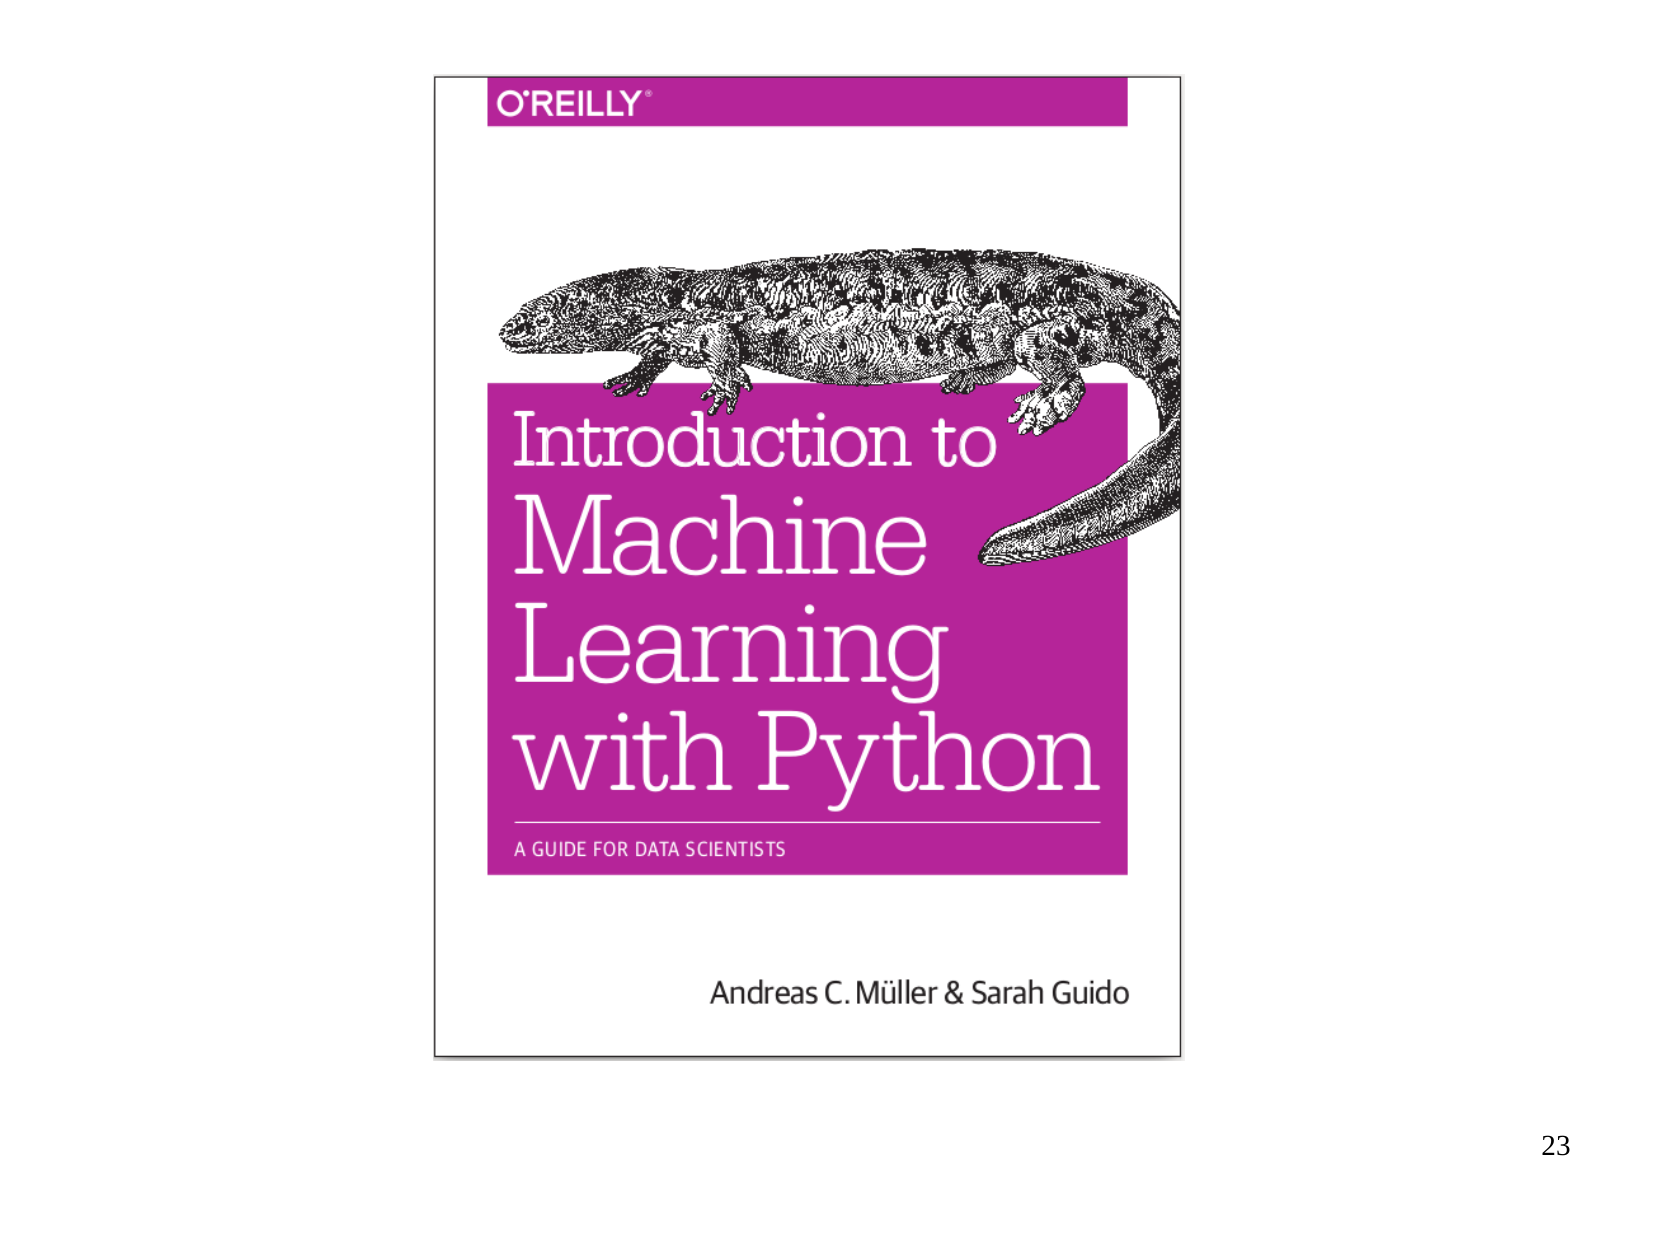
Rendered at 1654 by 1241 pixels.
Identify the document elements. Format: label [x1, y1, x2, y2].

picture [433, 74, 1185, 1061]
